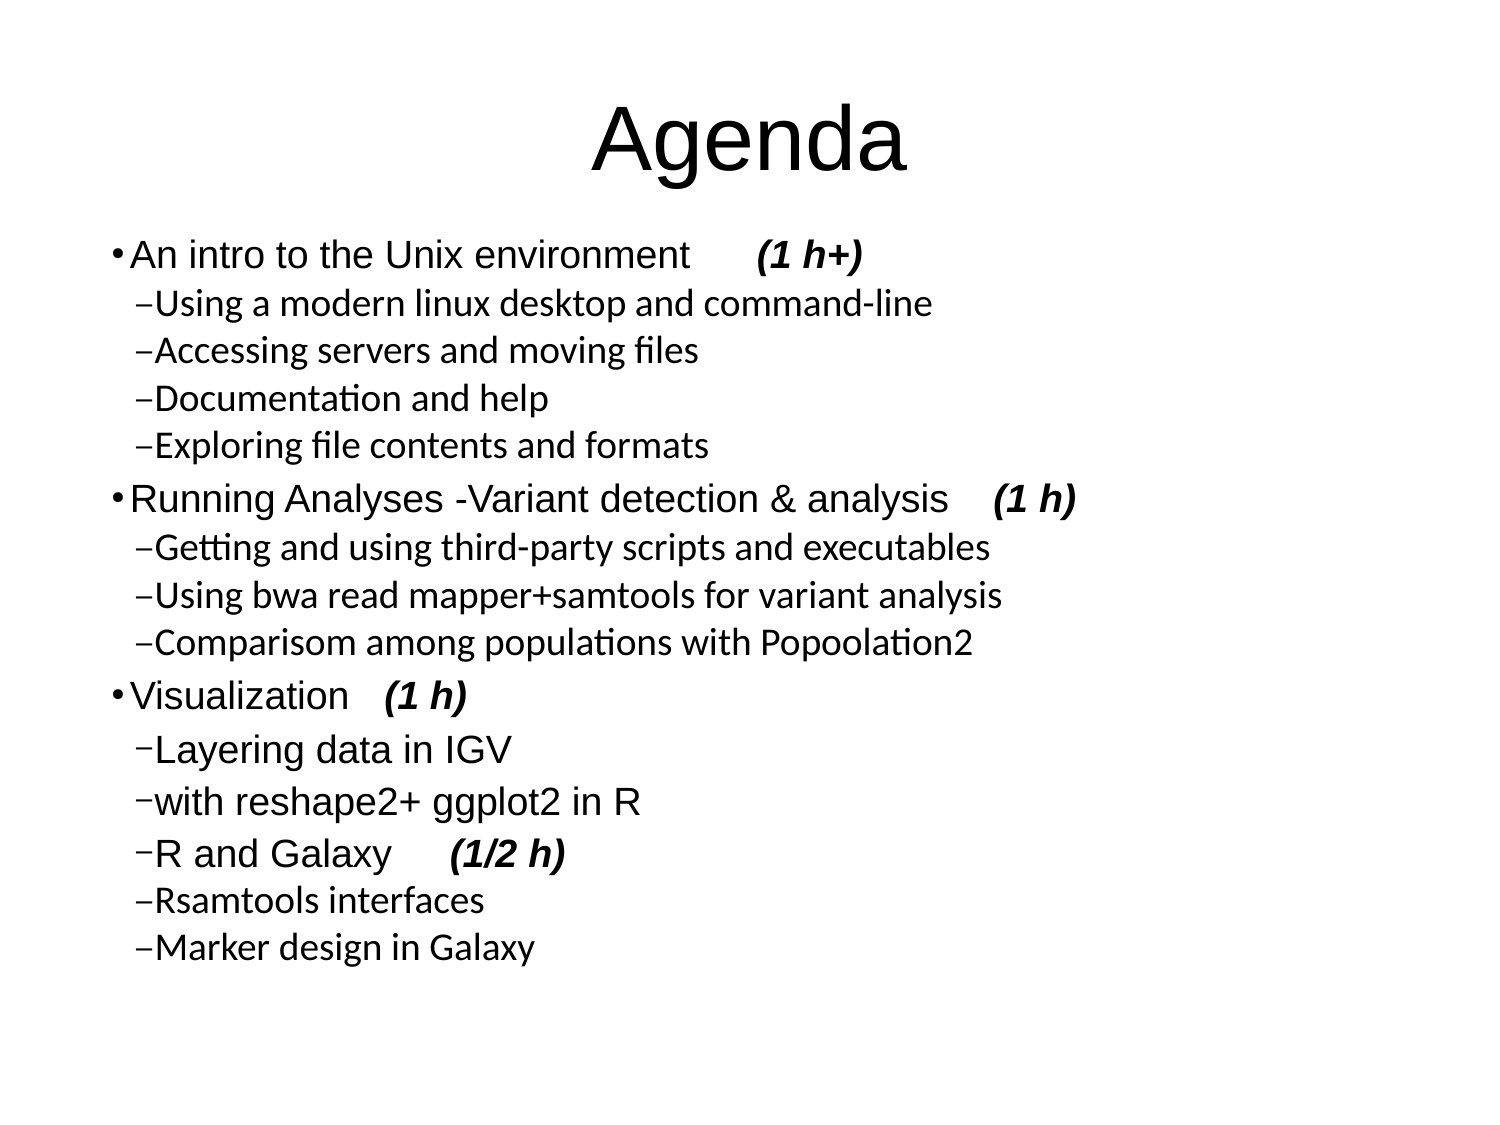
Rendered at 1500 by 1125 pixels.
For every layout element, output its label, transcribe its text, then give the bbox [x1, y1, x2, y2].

list An intro to the Unix environment (1 h+) Using a modern linux desktop and command-line Accessing servers and moving files Documentation and help Exploring file contents and formats Running Analyses -Variant detection & analysis (1 h) Getting and using third-party scripts and executables Using bwa read mapper+samtools for variant analysis Comparisom among populations with Popoolation2 Visualization (1 h) Layering data in IGV with reshape2+ ggplot2 in R R and Galaxy (1/2 h) Rsamtools interfaces Marker design in Galaxy [105, 232, 1425, 1013]
title Agenda [75, 44, 1425, 233]
